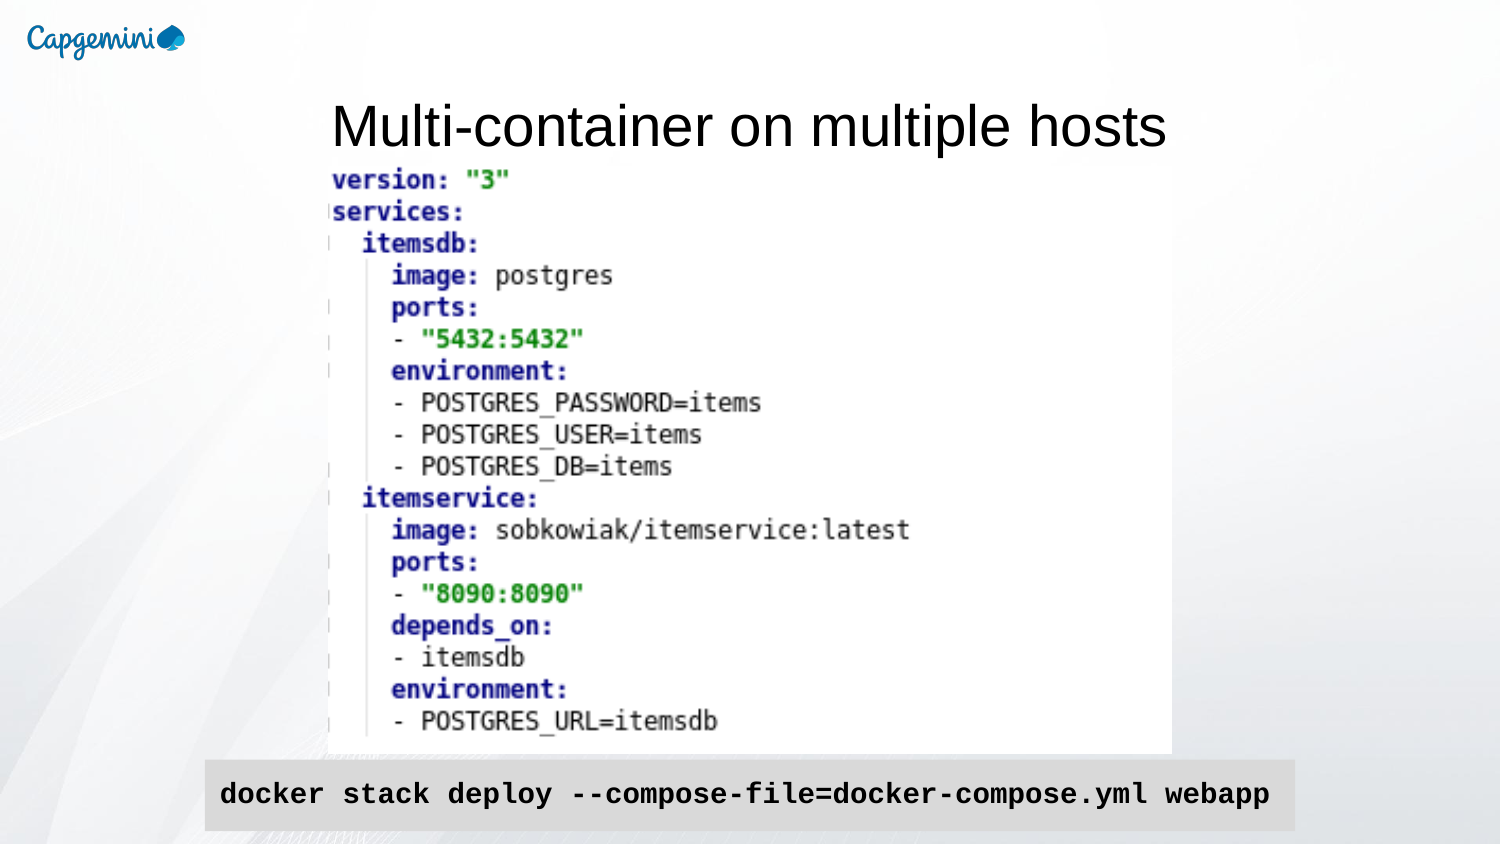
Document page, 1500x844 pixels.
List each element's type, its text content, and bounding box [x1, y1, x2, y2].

title Multi-container on multiple hosts [51, 72, 1449, 167]
picture [0, 0, 1500, 844]
text_box docker stack deploy --compose-file=docker-compose.yml webapp [204, 759, 1296, 832]
